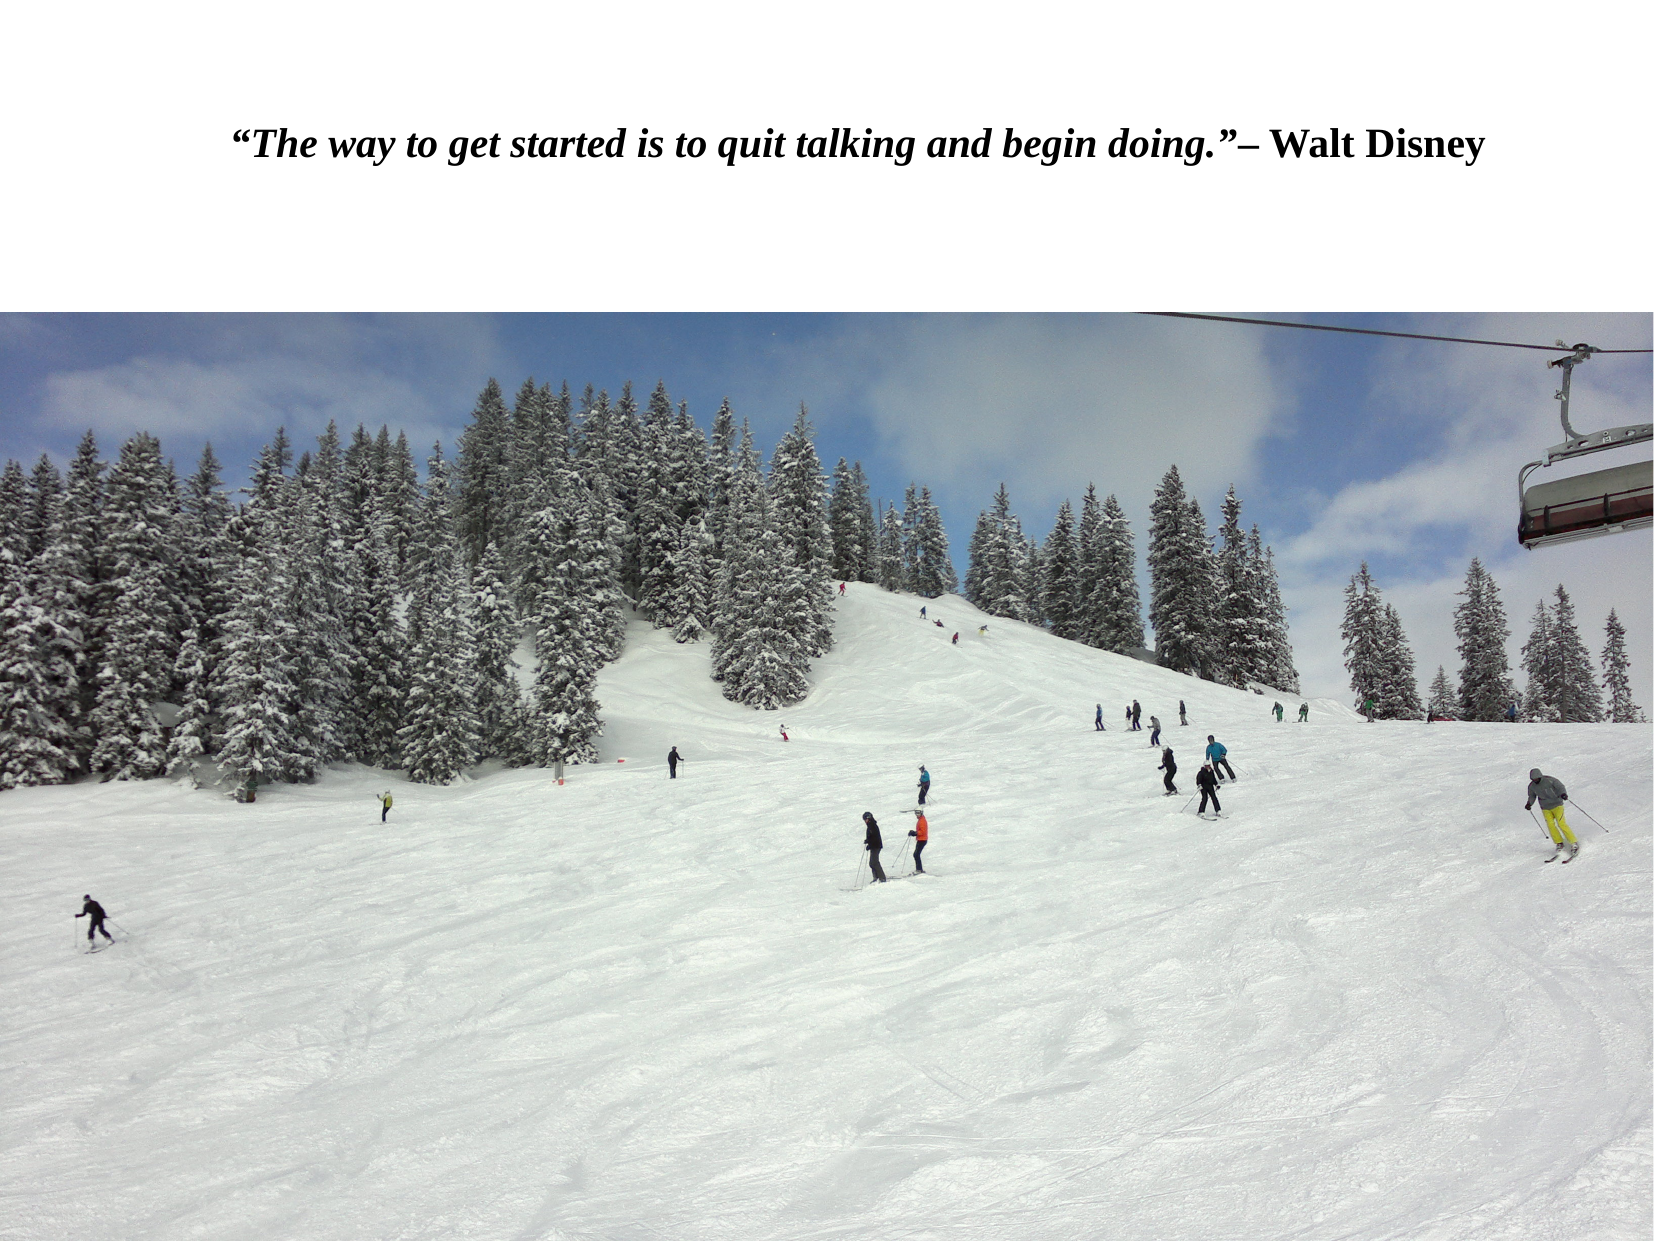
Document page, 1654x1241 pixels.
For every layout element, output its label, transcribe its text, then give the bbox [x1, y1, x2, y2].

text_box “The way to get started is to quit talking and begin doing.”– Walt Disney [82, 112, 1633, 174]
picture [0, 312, 1654, 1241]
